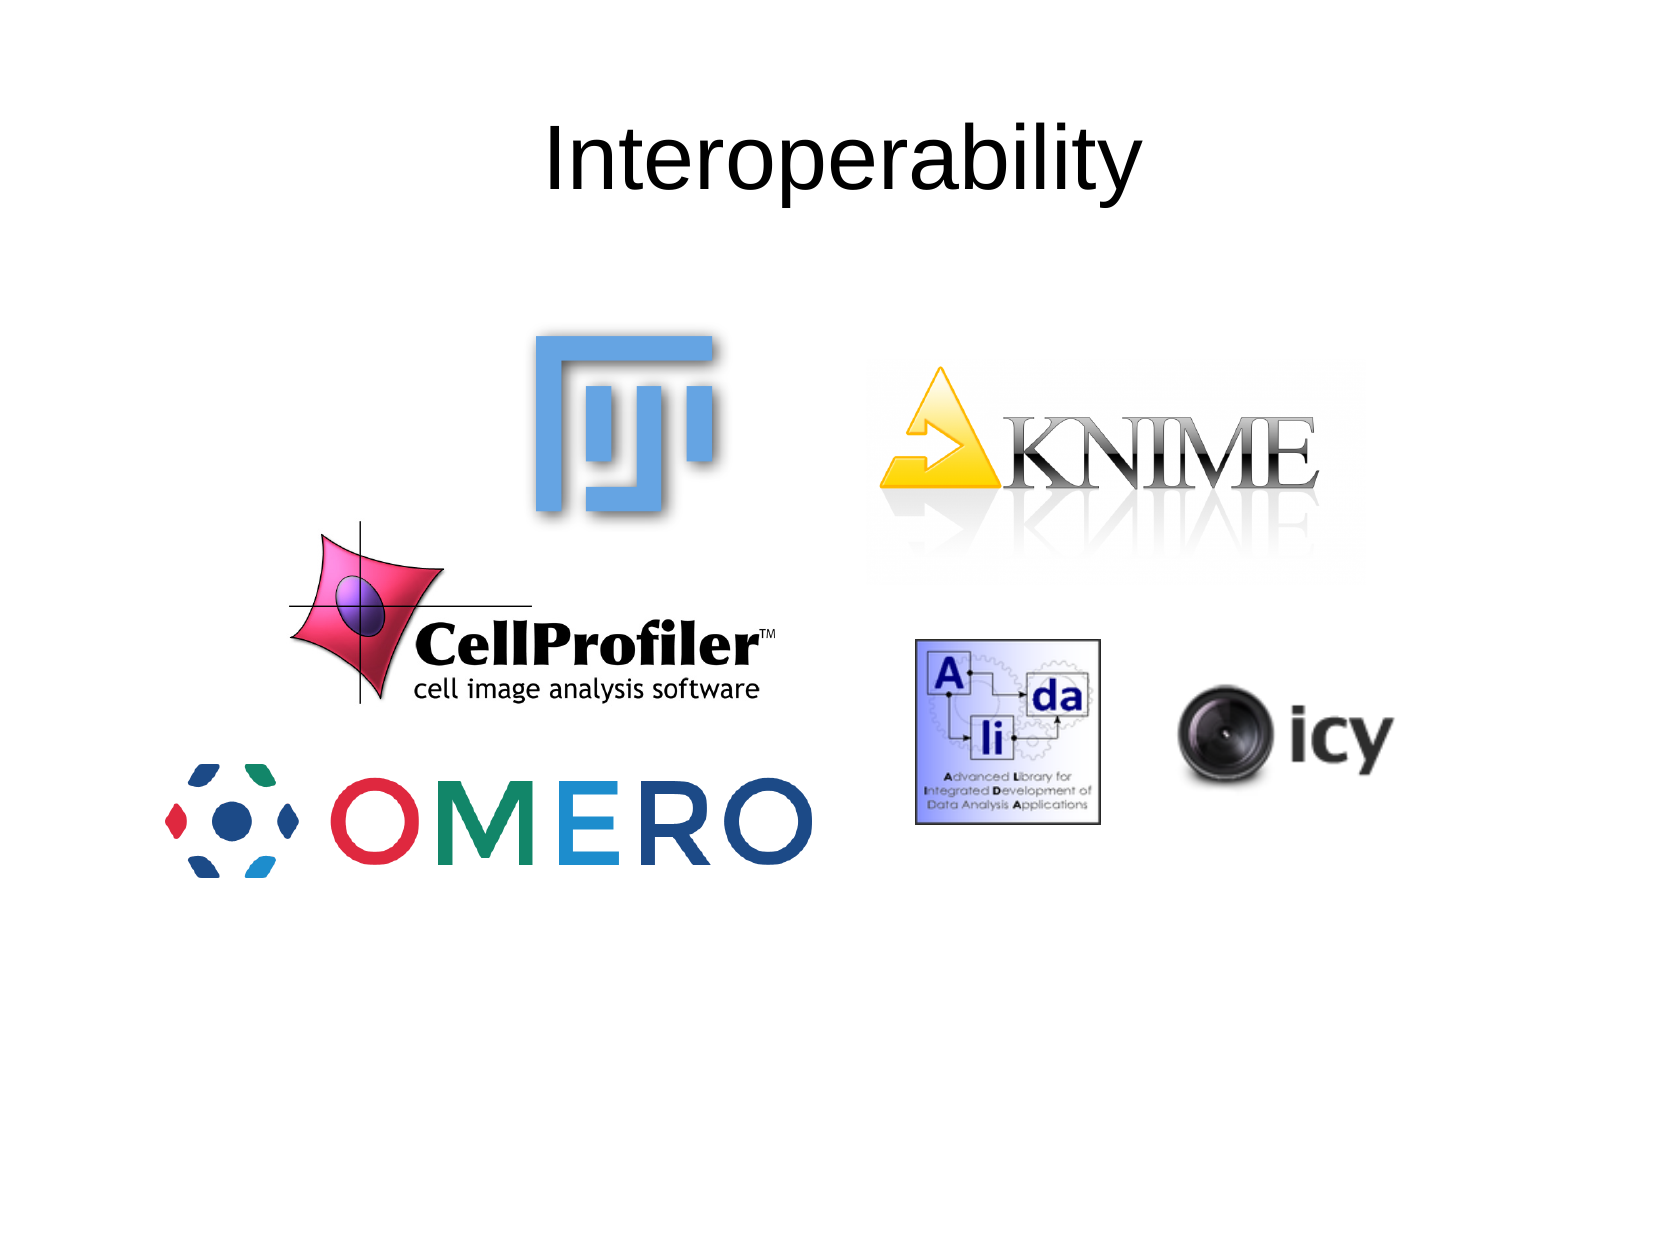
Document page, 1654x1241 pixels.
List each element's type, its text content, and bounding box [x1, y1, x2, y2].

picture [866, 359, 1366, 586]
picture [915, 639, 1101, 826]
picture [1170, 674, 1406, 796]
picture [270, 314, 796, 736]
picture [165, 764, 812, 878]
title Interoperability [82, 49, 1571, 257]
